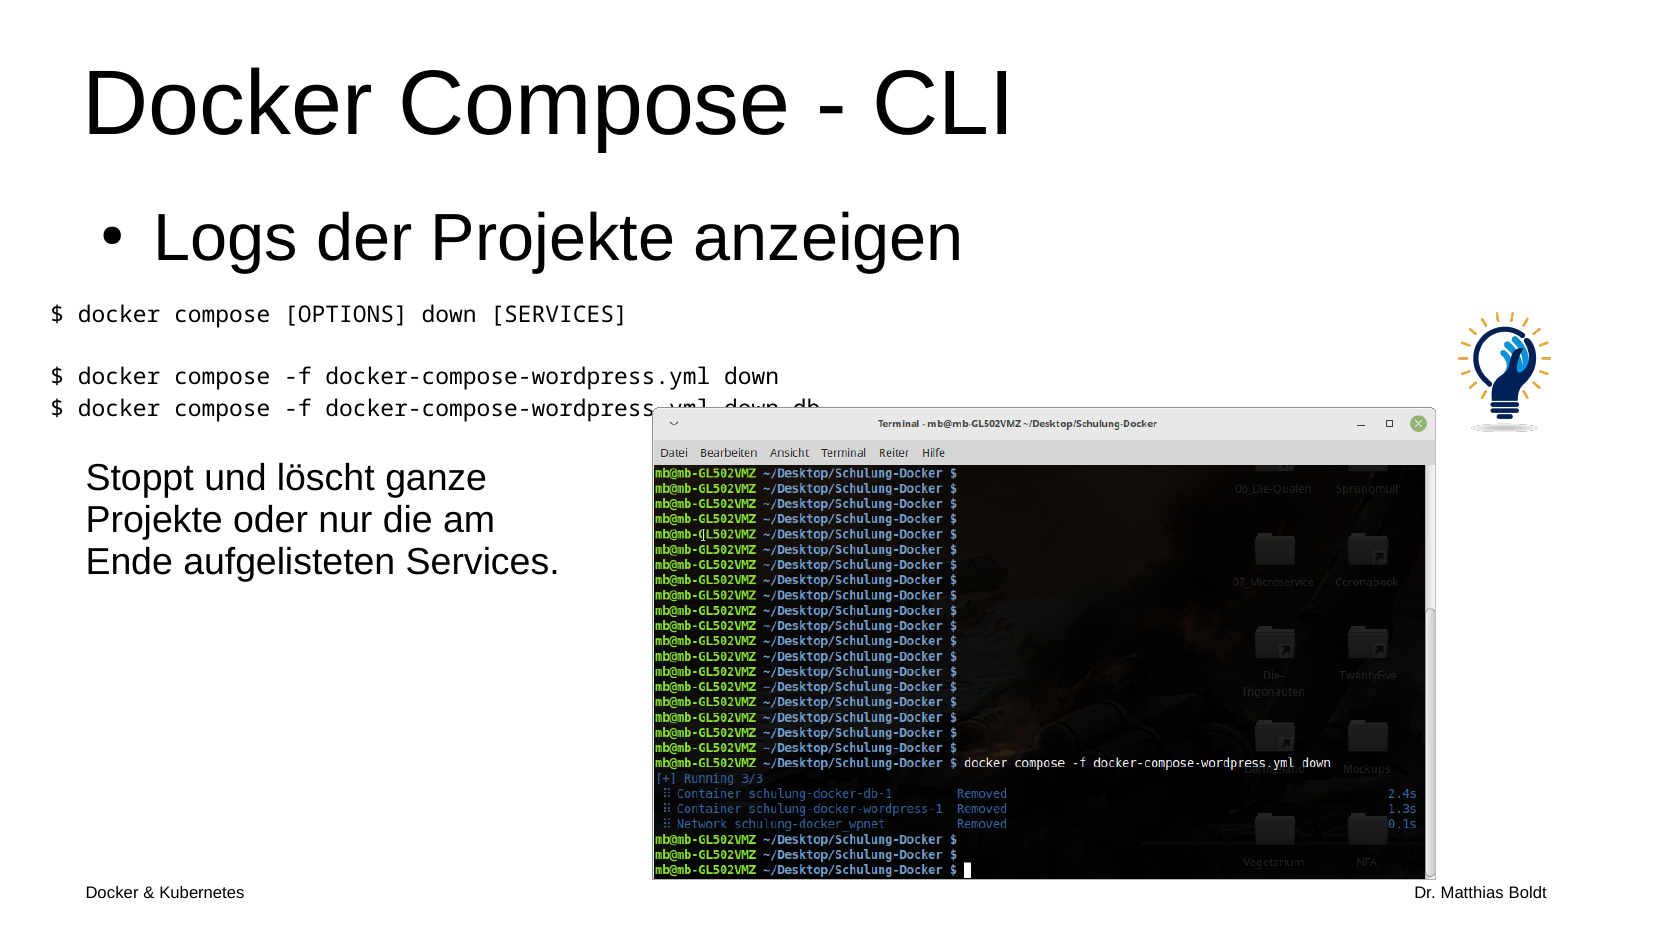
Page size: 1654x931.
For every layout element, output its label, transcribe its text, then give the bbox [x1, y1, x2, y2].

text_box $ docker compose [OPTIONS] down [SERVICES] $ docker compose -f docker-compose-wordpress.yml down $ docker compose -f docker-compose-wordpress.yml down db [35, 290, 1394, 411]
list Logs der Projekte anzeigen [82, 199, 1453, 367]
text_box Docker & Kubernetes Dr. Matthias Boldt [70, 875, 1563, 910]
title Docker Compose - CLI [82, 25, 1571, 181]
picture [652, 407, 1436, 880]
text_box Stoppt und löscht ganze Projekte oder nur die am Ende aufgelisteten Services. [70, 448, 591, 800]
picture [1458, 312, 1551, 432]
